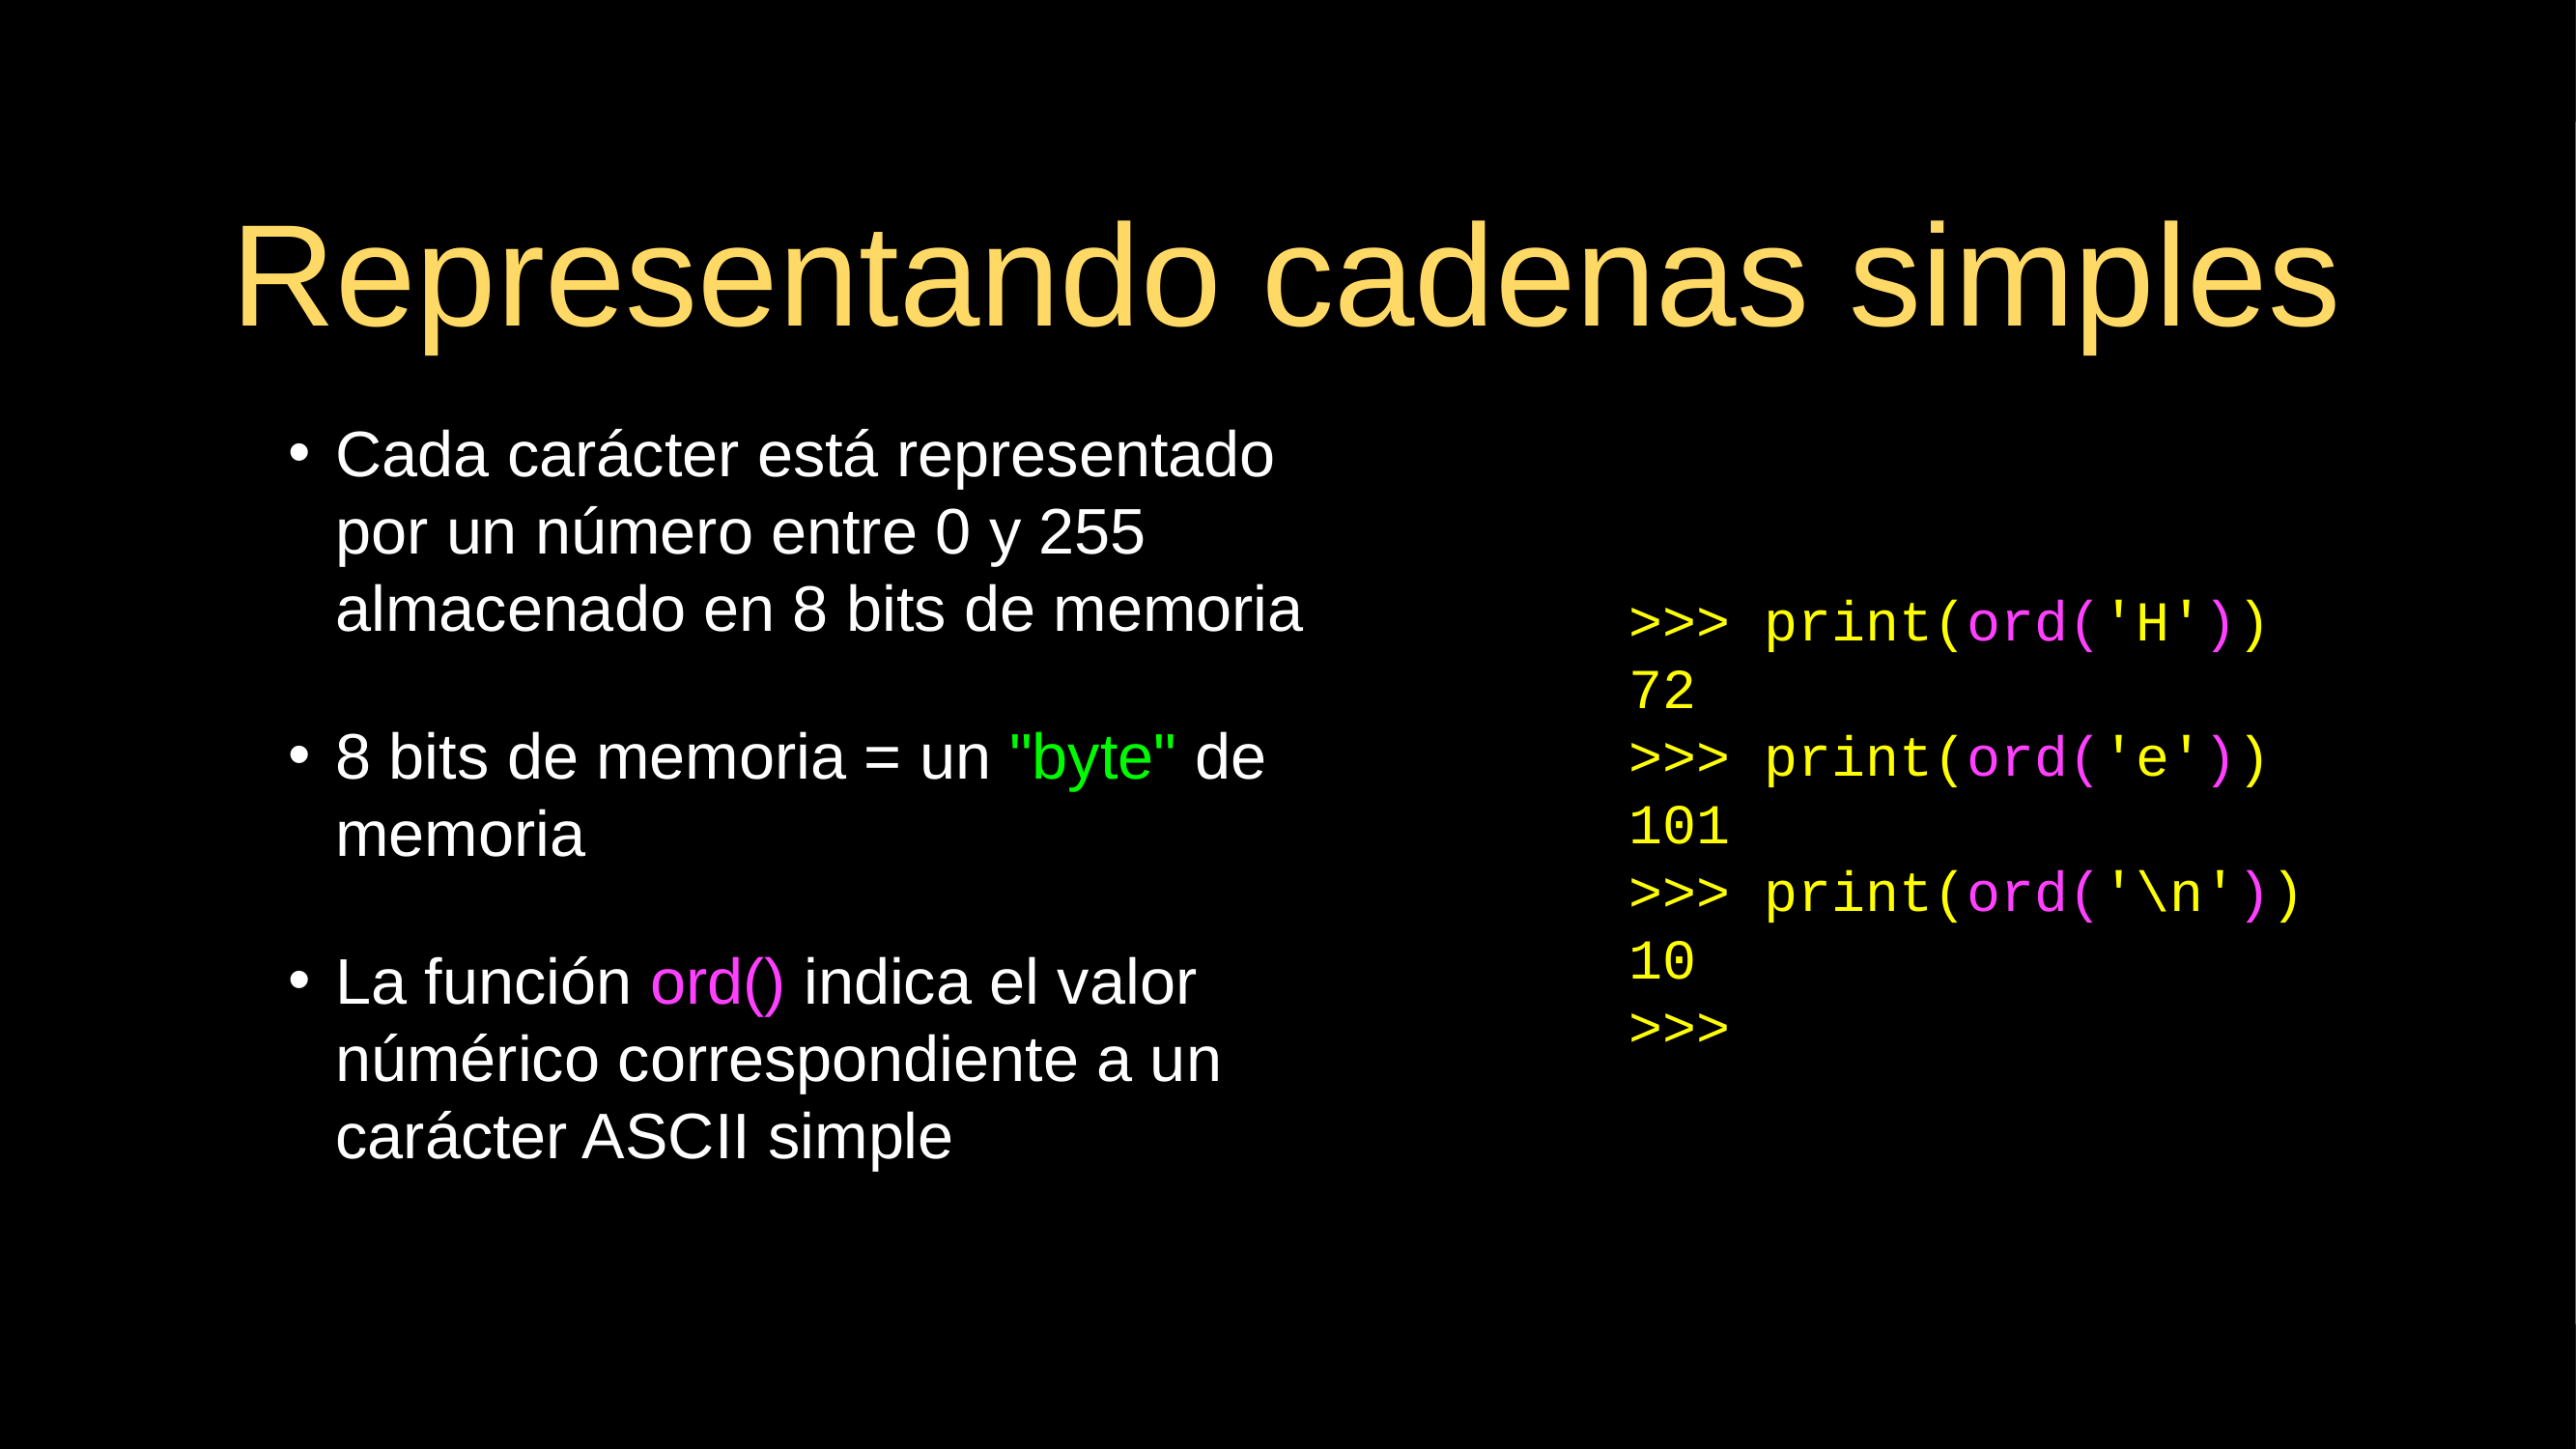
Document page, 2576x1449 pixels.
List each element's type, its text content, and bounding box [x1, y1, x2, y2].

list Cada carácter está representado por un número entre 0 y 255 almacenado en 8 bits de memoria 8 bits de memoria = un "byte" de memoria La función ord() indica el valor númérico correspondiente a un carácter ASCII simple [183, 412, 1401, 1364]
text_box >>> print(ord('H')) 72 >>> print(ord('e')) 101 >>> print(ord('\n')) 10 >>> [1614, 578, 2320, 1065]
title Representando cadenas simples [183, 133, 2391, 403]
